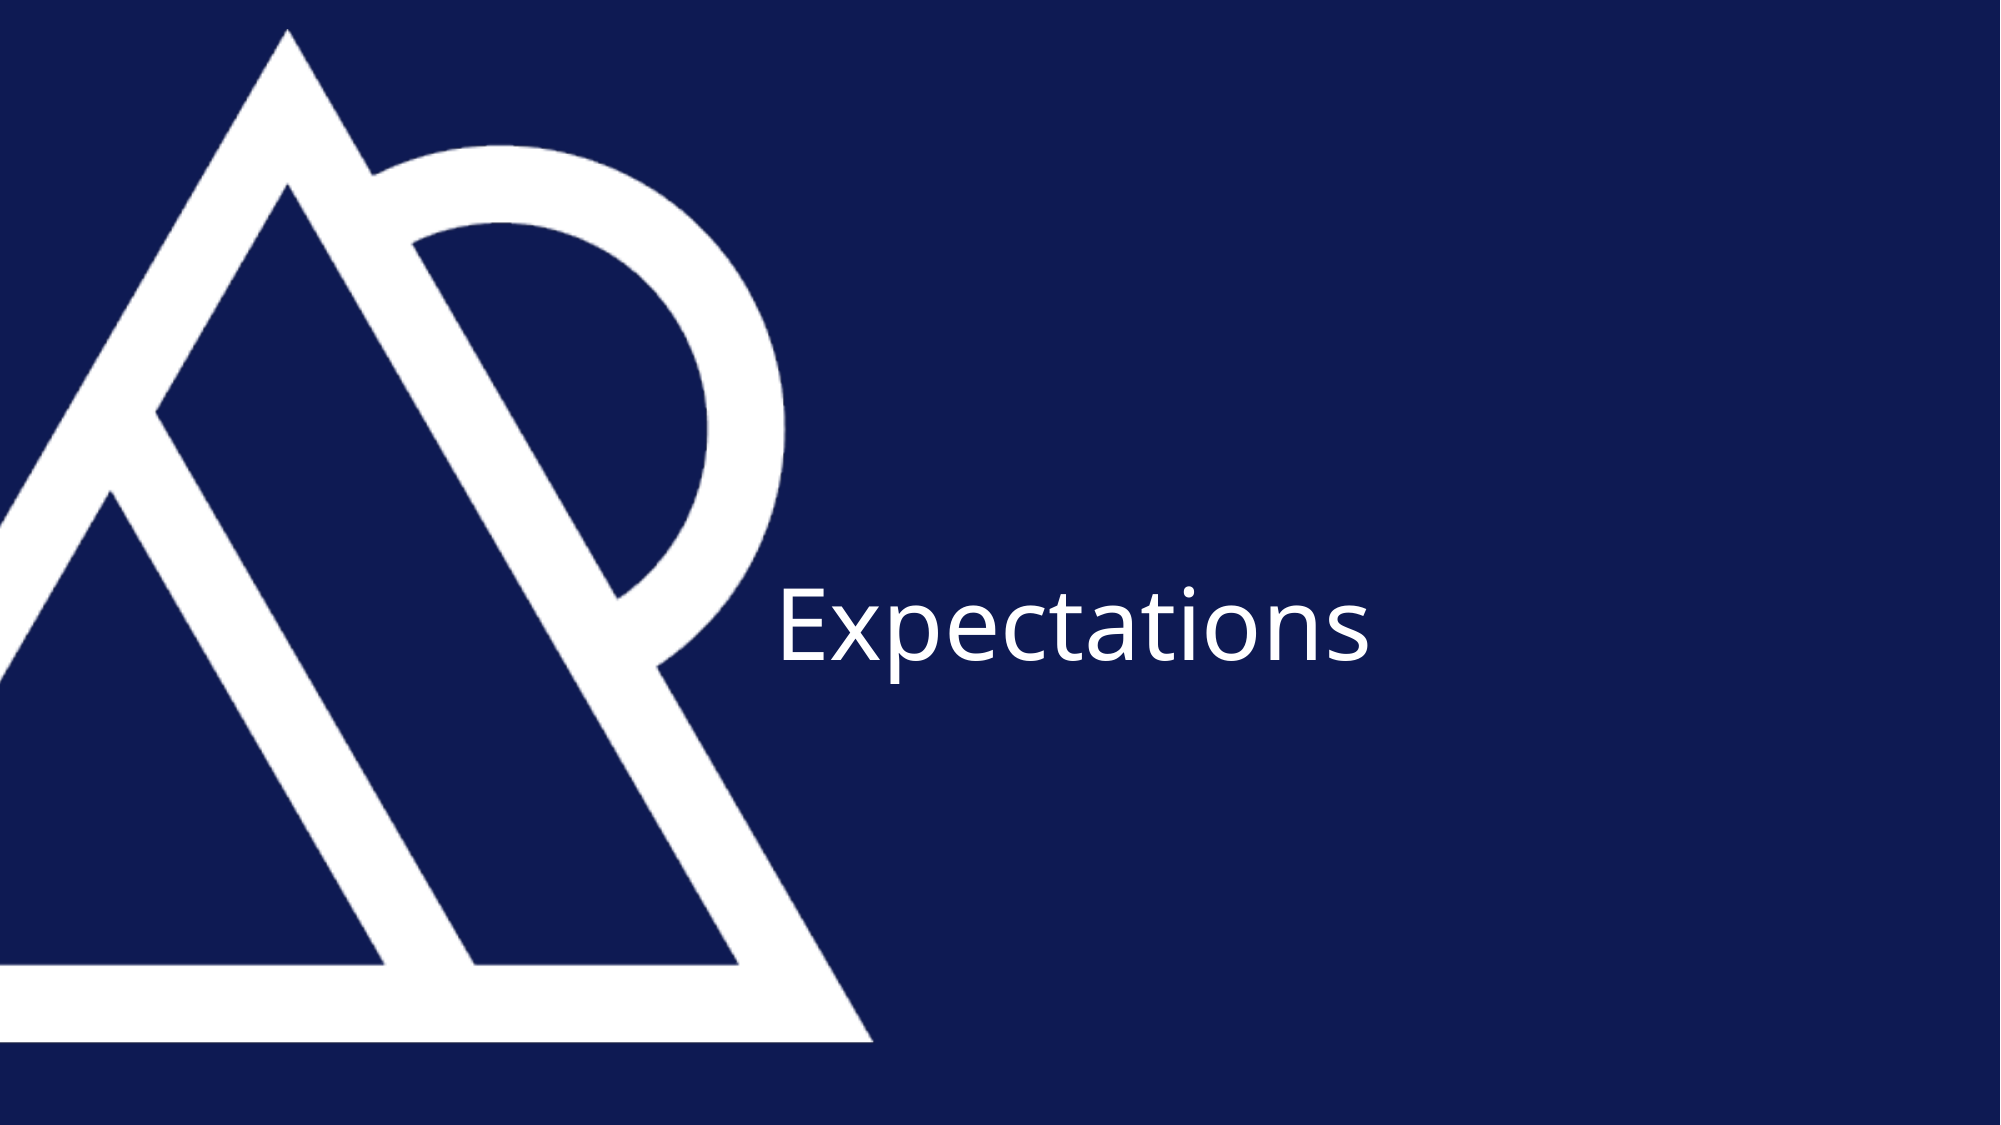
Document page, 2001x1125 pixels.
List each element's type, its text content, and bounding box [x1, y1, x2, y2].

title Expectations [759, 540, 2000, 716]
picture [0, 29, 877, 1046]
